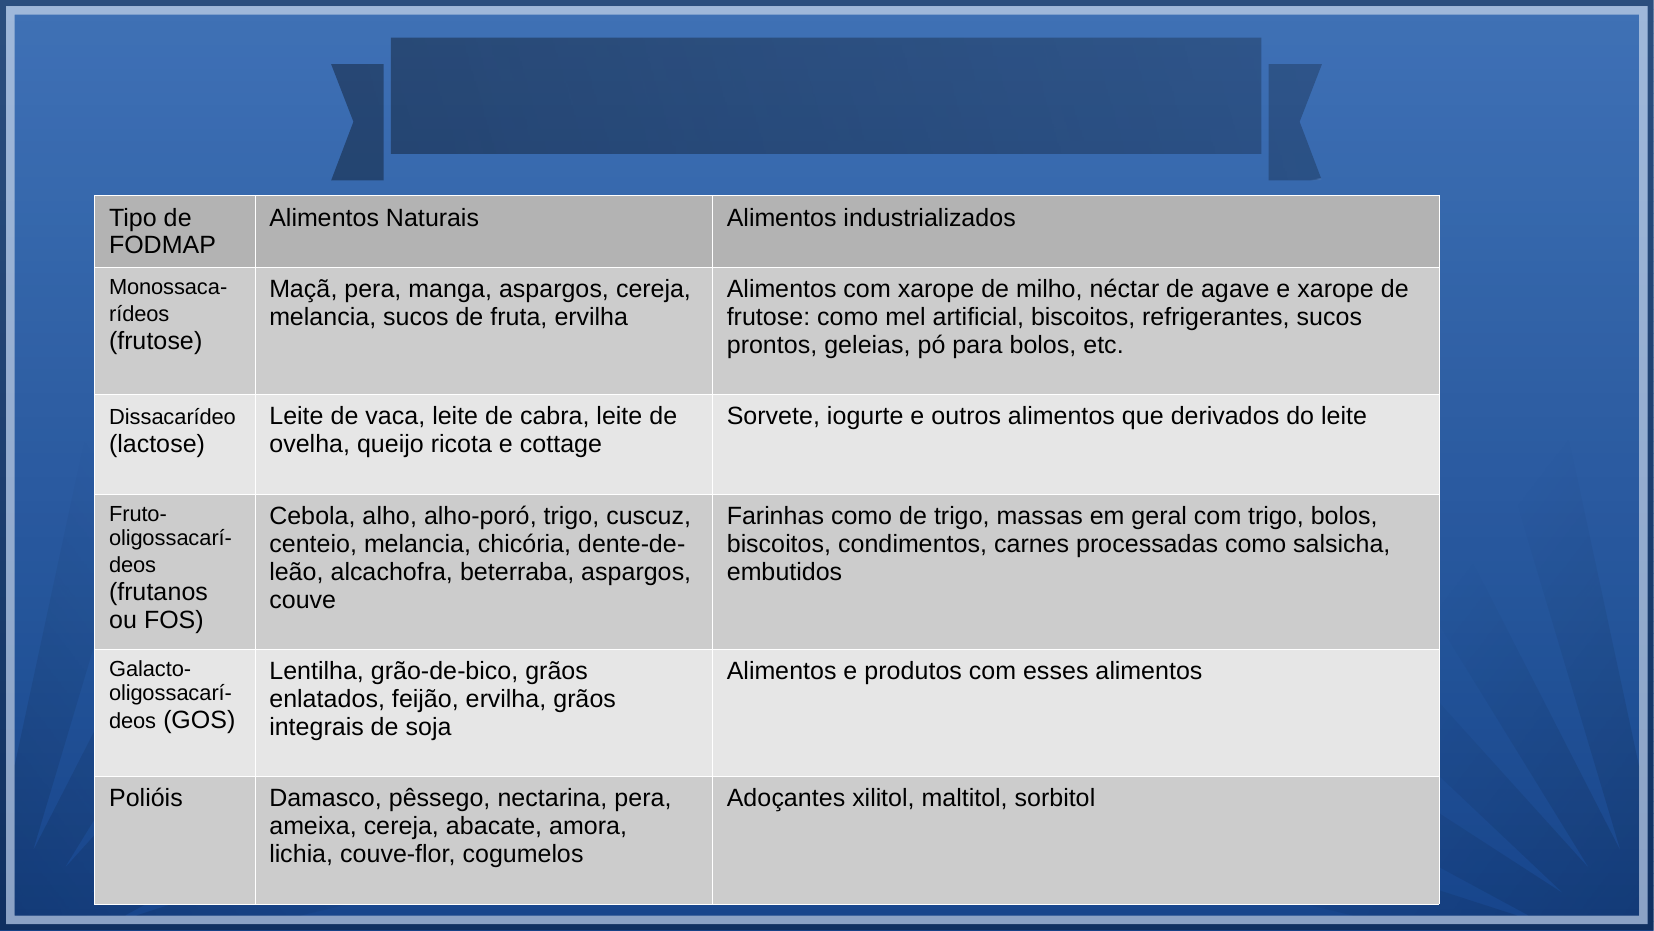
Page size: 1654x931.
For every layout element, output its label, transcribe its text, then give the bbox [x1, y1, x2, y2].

table_cell Sorvete, iogurte e outros alimentos que derivados do leite [713, 395, 1439, 494]
table_cell Dissacarídeo (lactose) [95, 395, 255, 494]
table_cell Damasco, pêssego, nectarina, pera, ameixa, cereja, abacate, amora, lichia, couve-flor, cogumelos [256, 777, 712, 904]
table_cell Alimentos e produtos com esses alimentos [713, 650, 1439, 776]
table_cell Adoçantes xilitol, maltitol, sorbitol [713, 777, 1439, 904]
table_cell Farinhas como de trigo, massas em geral com trigo, bolos, biscoitos, condimentos, carnes processadas como salsicha, embutidos [713, 495, 1439, 649]
table_cell Maçã, pera, manga, aspargos, cereja, melancia, sucos de fruta, ervilha [256, 268, 712, 394]
table_cell Lentilha, grão-de-bico, grãos enlatados, feijão, ervilha, grãos integrais de soja [256, 650, 712, 776]
table_header Tipo de FODMAP [95, 196, 255, 267]
table_cell Leite de vaca, leite de cabra, leite de ovelha, queijo ricota e cottage [256, 395, 712, 494]
table_cell Alimentos com xarope de milho, néctar de agave e xarope de frutose: como mel artificial, biscoitos, refrigerantes, sucos prontos, geleias, pó para bolos, etc. [713, 268, 1439, 394]
table_header Alimentos Naturais [256, 196, 712, 267]
table_cell Cebola, alho, alho-poró, trigo, cuscuz, centeio, melancia, chicória, dente-de-leão, alcachofra, beterraba, aspargos, couve [256, 495, 712, 649]
table_cell Galacto-oligossacarí-deos (GOS) [95, 650, 255, 776]
table_cell Monossaca-rídeos (frutose) [95, 268, 255, 394]
table_header Alimentos industrializados [713, 196, 1439, 267]
table_cell Polióis [95, 777, 255, 904]
table_cell Fruto-oligossacarí-deos (frutanos ou FOS) [95, 495, 255, 649]
